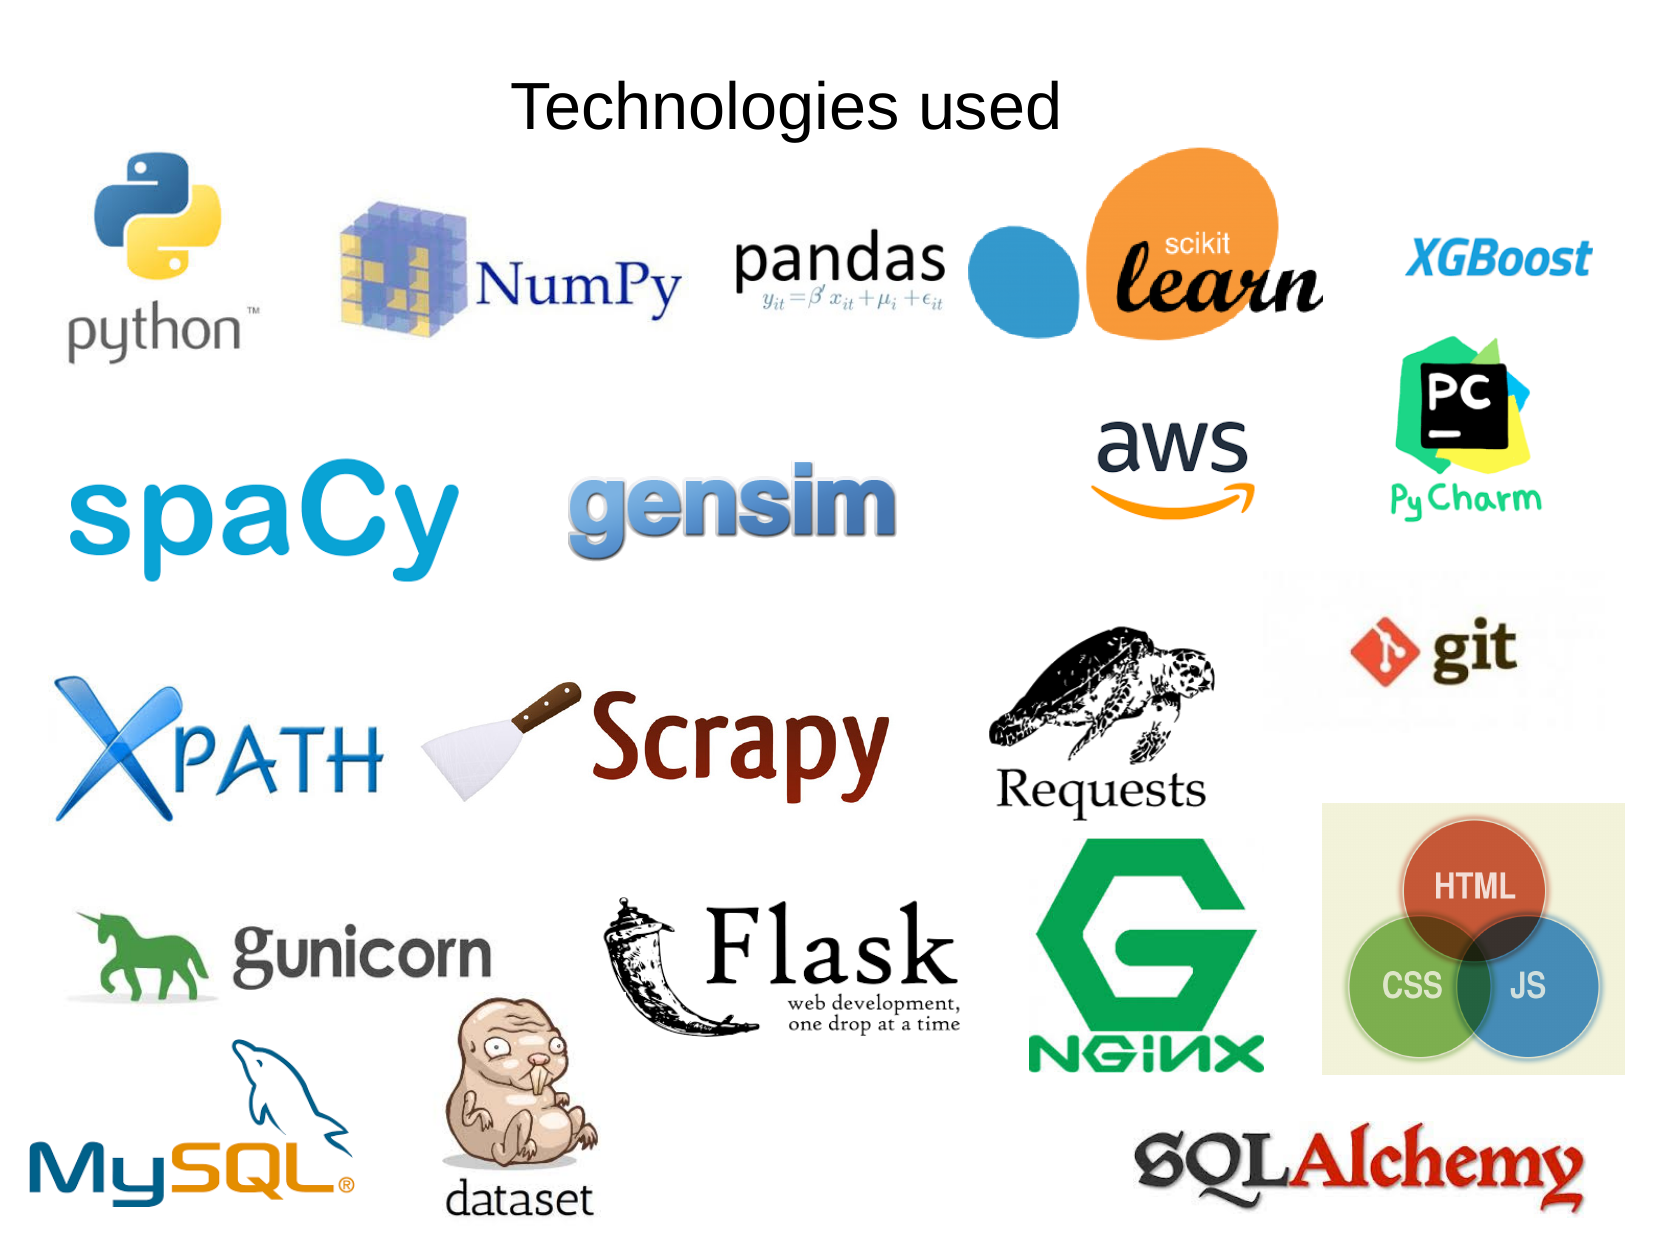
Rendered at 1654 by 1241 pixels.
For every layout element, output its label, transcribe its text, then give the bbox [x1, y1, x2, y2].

picture [1029, 838, 1264, 1073]
picture [968, 82, 1335, 556]
picture [47, 893, 969, 1235]
picture [1133, 1121, 1588, 1218]
picture [29, 1039, 355, 1208]
picture [736, 165, 945, 374]
text_box Technologies used [496, 61, 1080, 151]
picture [48, 667, 390, 827]
picture [70, 450, 463, 591]
picture [568, 460, 898, 563]
picture [70, 506, 112, 544]
picture [1322, 803, 1625, 1075]
picture [1348, 155, 1593, 542]
picture [1263, 571, 1605, 733]
picture [414, 671, 898, 815]
picture [983, 614, 1217, 823]
picture [330, 189, 689, 343]
picture [37, 141, 272, 377]
